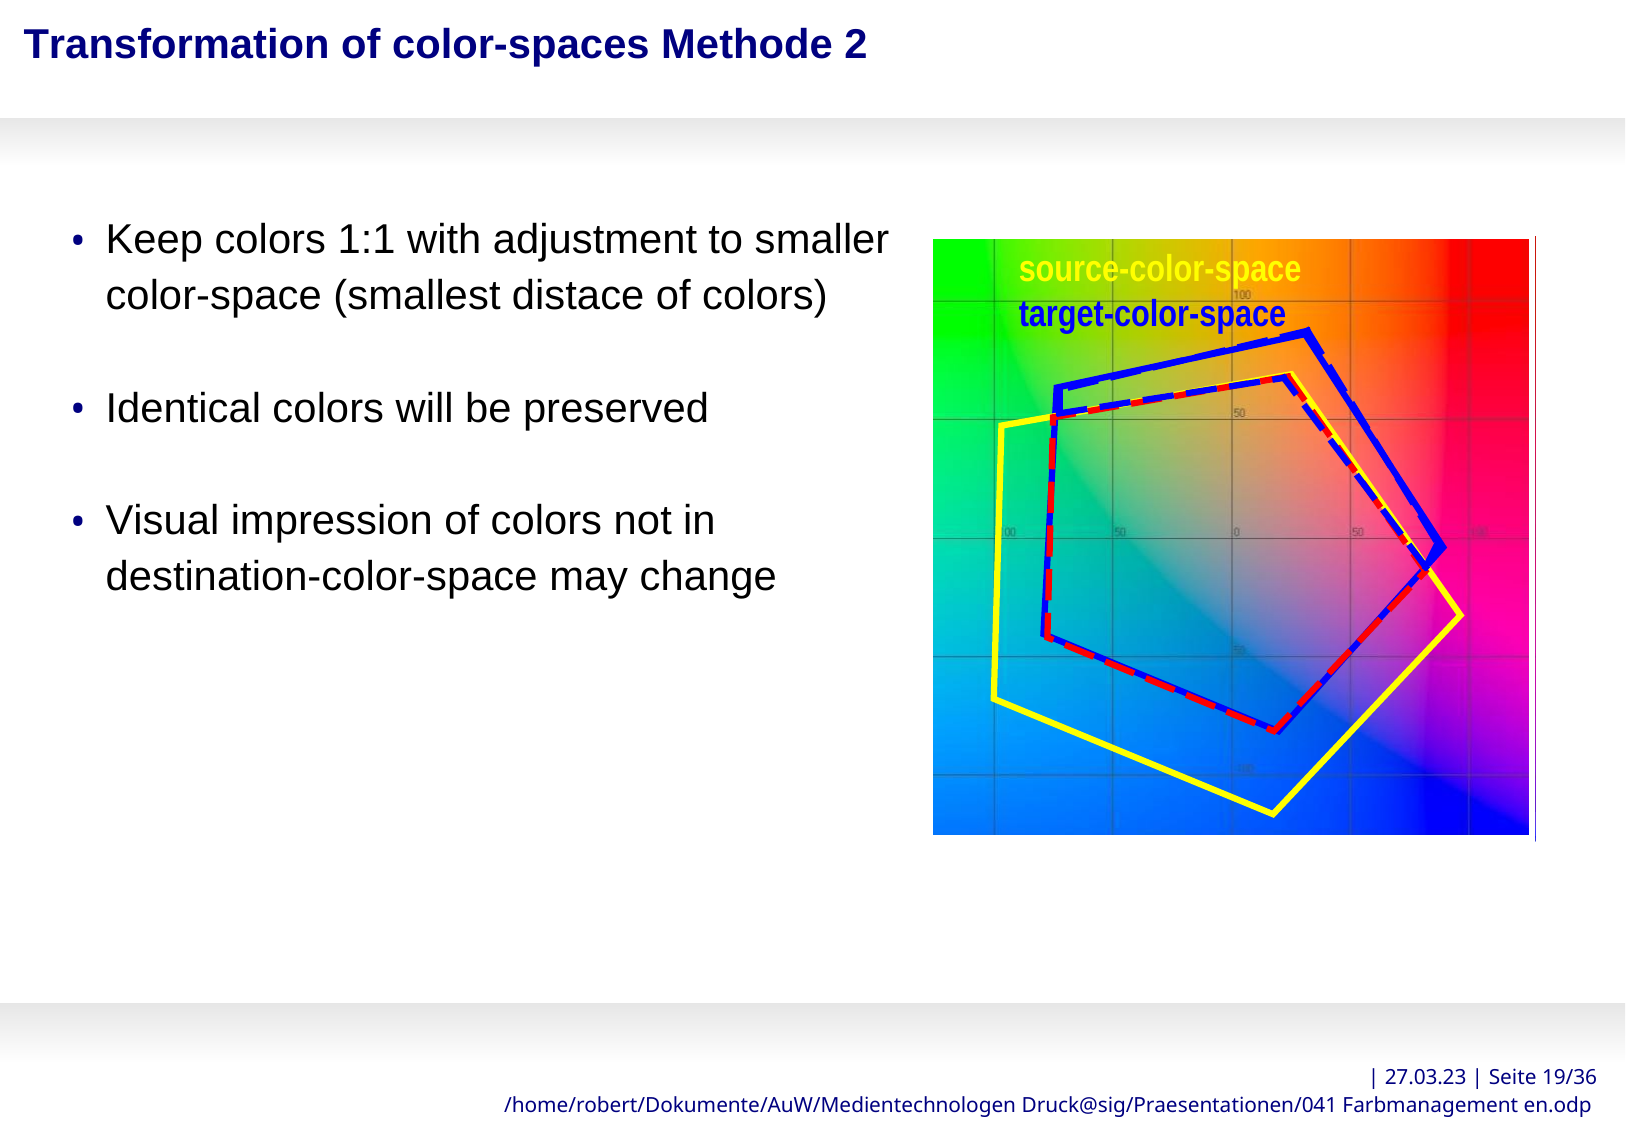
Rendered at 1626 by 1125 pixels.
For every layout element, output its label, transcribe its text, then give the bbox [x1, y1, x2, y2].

picture [933, 239, 1242, 655]
picture [1063, 342, 1433, 559]
text_box source-color-space target-color-space [1003, 236, 1317, 342]
title Transformation of color-spaces Methode 2 [23, 11, 1600, 130]
picture [999, 421, 1051, 655]
picture [1048, 382, 1419, 725]
picture [1031, 575, 1455, 809]
list Keep colors 1:1 with adjustment to smaller color-space (smallest distace of colors) Identical colors will be preserved Visual impression of colors not in destination-color-space may change [23, 206, 916, 789]
picture [933, 239, 1529, 835]
